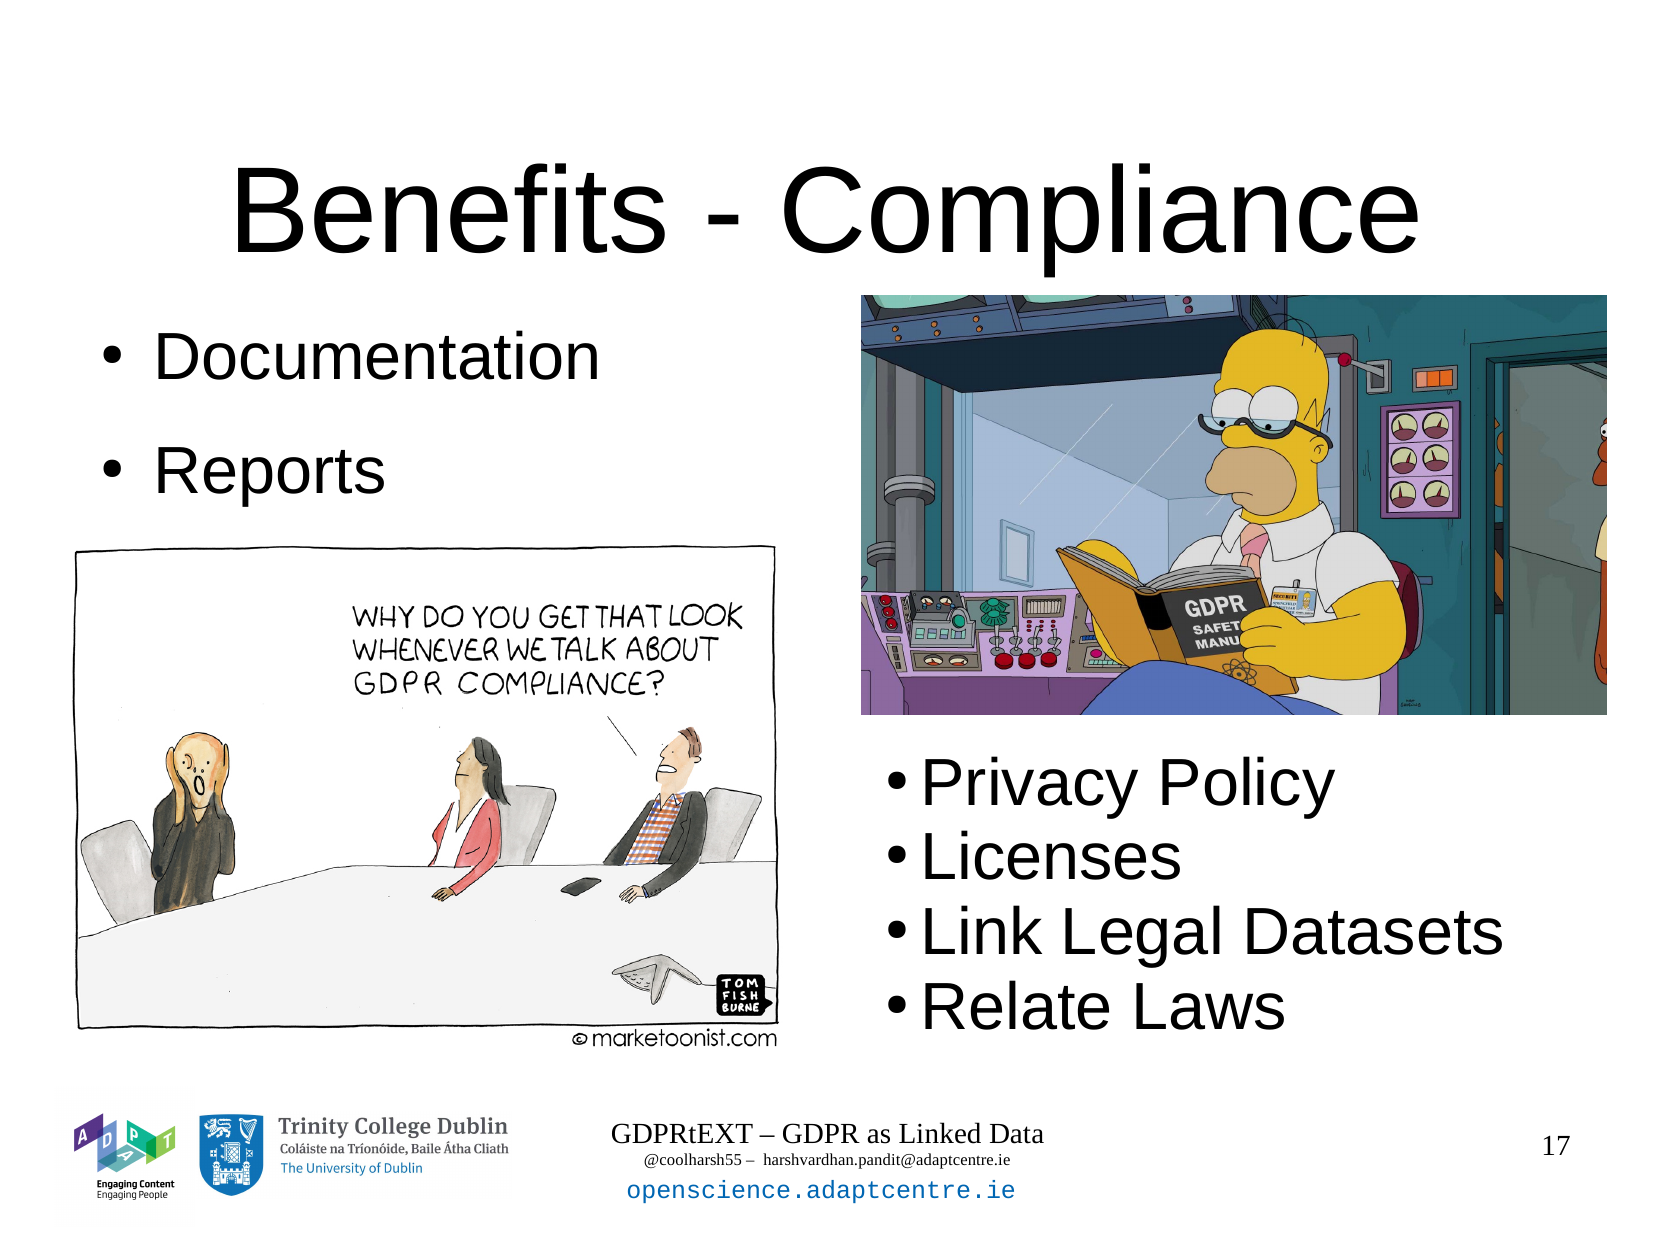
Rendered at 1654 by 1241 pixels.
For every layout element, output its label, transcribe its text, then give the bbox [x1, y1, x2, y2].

title Benefits - Compliance [82, 112, 1571, 308]
picture [54, 1086, 195, 1227]
picture [196, 1111, 512, 1199]
picture [70, 545, 783, 1052]
picture [861, 295, 1607, 715]
text_box Privacy Policy Licenses Link Legal Datasets Relate Laws [870, 737, 1607, 1241]
list Documentation Reports [82, 318, 1571, 1010]
